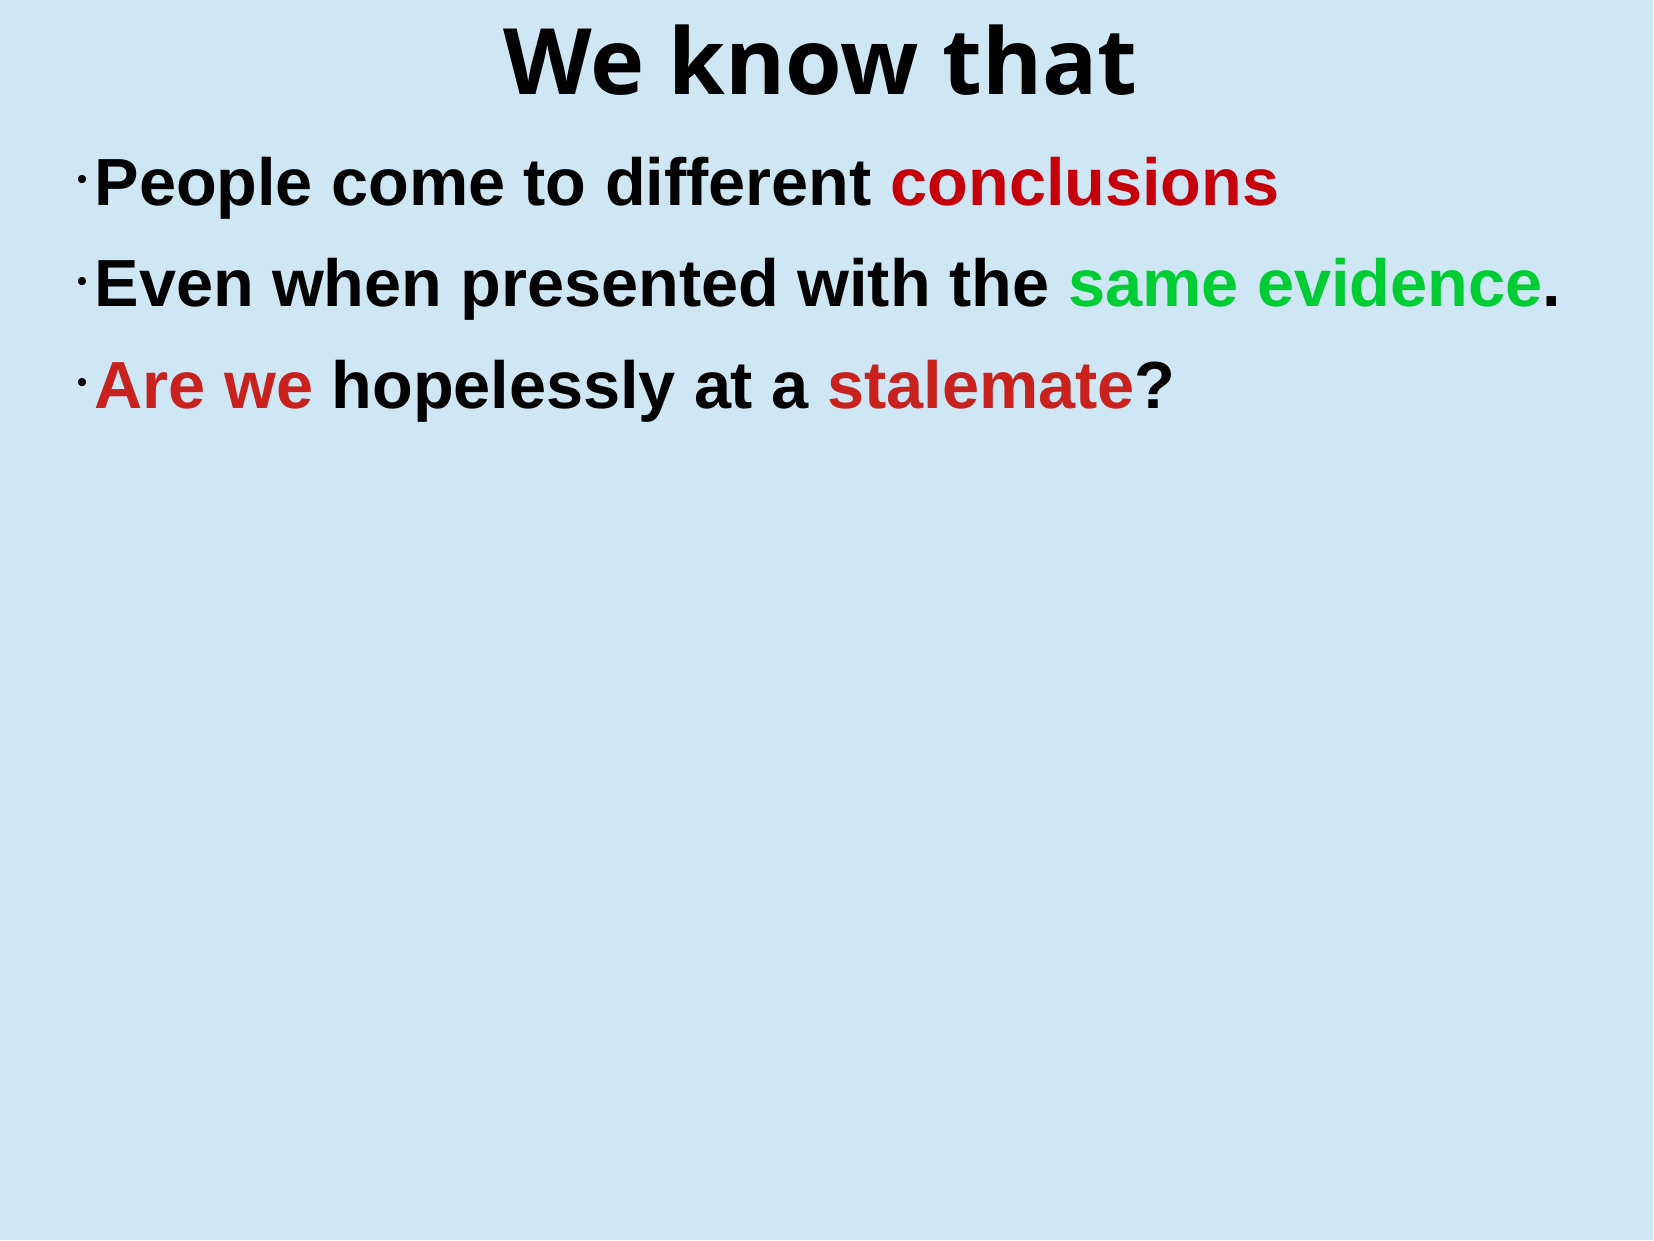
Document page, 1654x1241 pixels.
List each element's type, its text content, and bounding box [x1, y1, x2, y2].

list People come to different conclusions Even when presented with the same evidence. Are we hopelessly at a stalemate? [76, 147, 1594, 1195]
title We know that [76, 31, 1565, 99]
